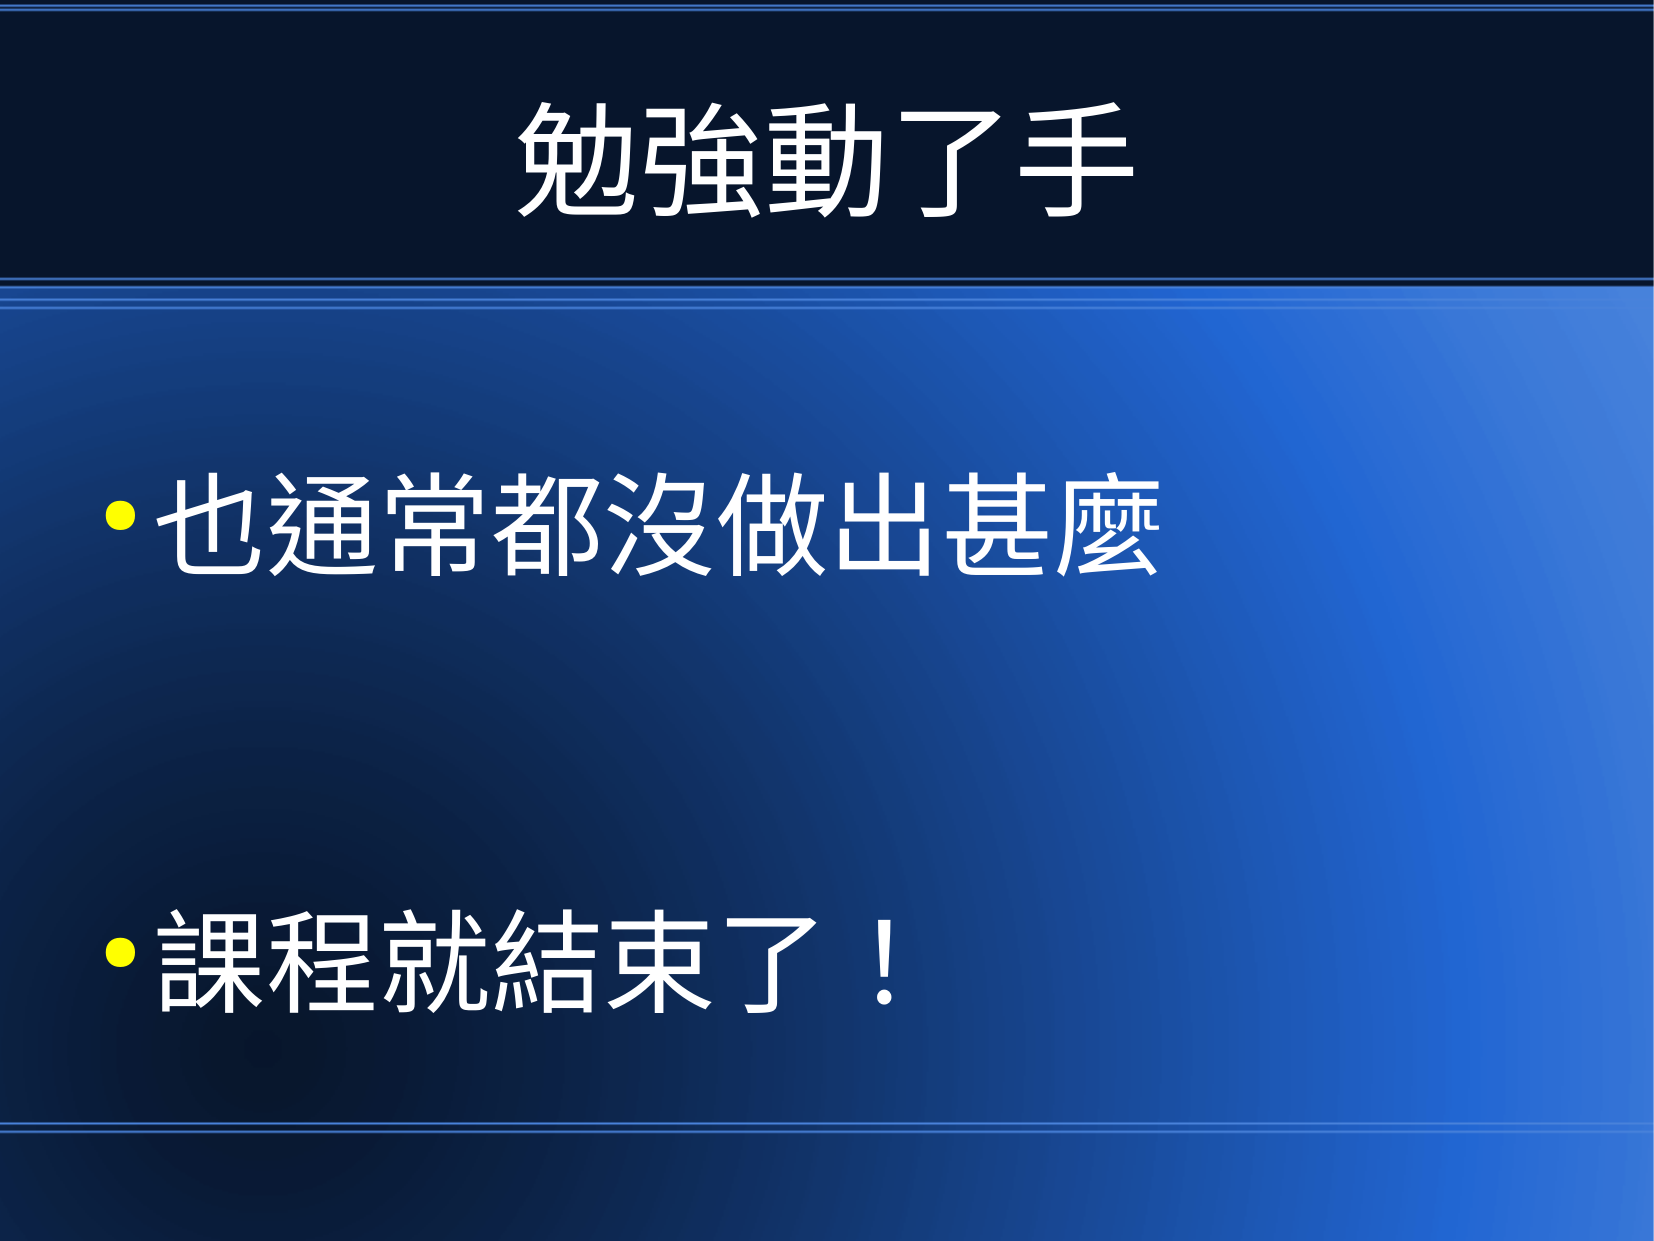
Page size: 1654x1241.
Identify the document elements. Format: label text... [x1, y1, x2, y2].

title 勉強動了手 [82, 49, 1571, 257]
picture [0, 0, 1654, 1241]
list 也通常都沒做出甚麼 課程就結束了！ [82, 355, 1571, 1241]
